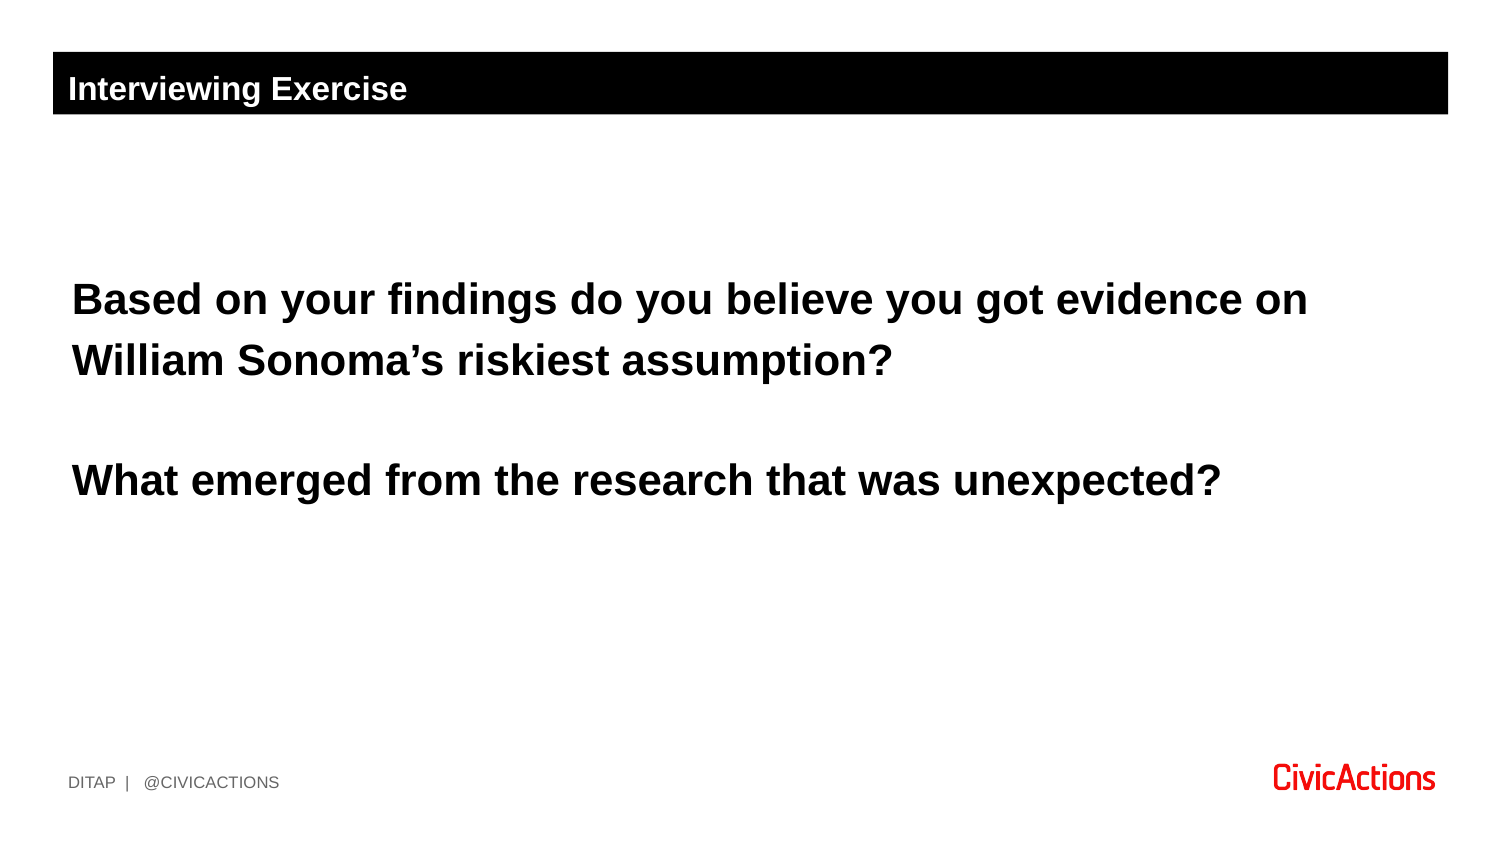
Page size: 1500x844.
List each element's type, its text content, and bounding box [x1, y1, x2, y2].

title Interviewing Exercise [53, 51, 1449, 115]
text_box Based on your findings do you believe you got evidence on William Sonoma’s riskiest assumption? What emerged from the research that was unexpected? [56, 135, 1443, 844]
